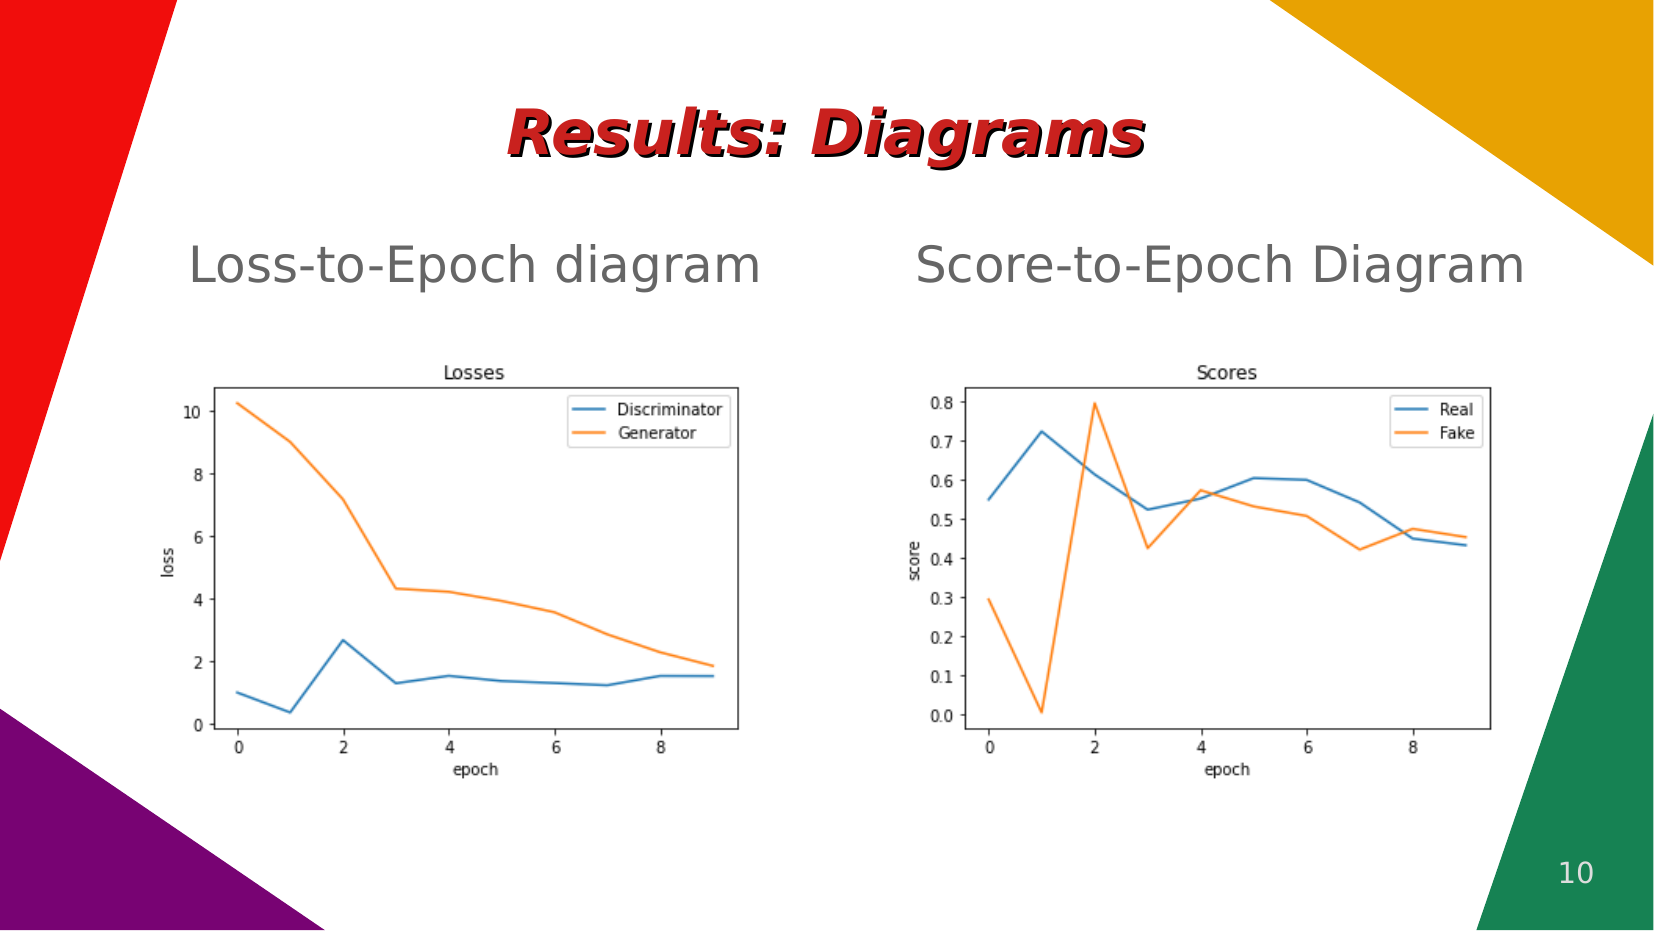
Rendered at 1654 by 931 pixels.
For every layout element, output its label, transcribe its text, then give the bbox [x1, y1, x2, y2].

title Results: Diagrams [118, 59, 1536, 207]
picture [150, 353, 747, 788]
list Loss-to-Epoch diagram [118, 236, 810, 827]
picture [896, 353, 1501, 788]
list Score-to-Epoch Diagram [844, 236, 1536, 827]
